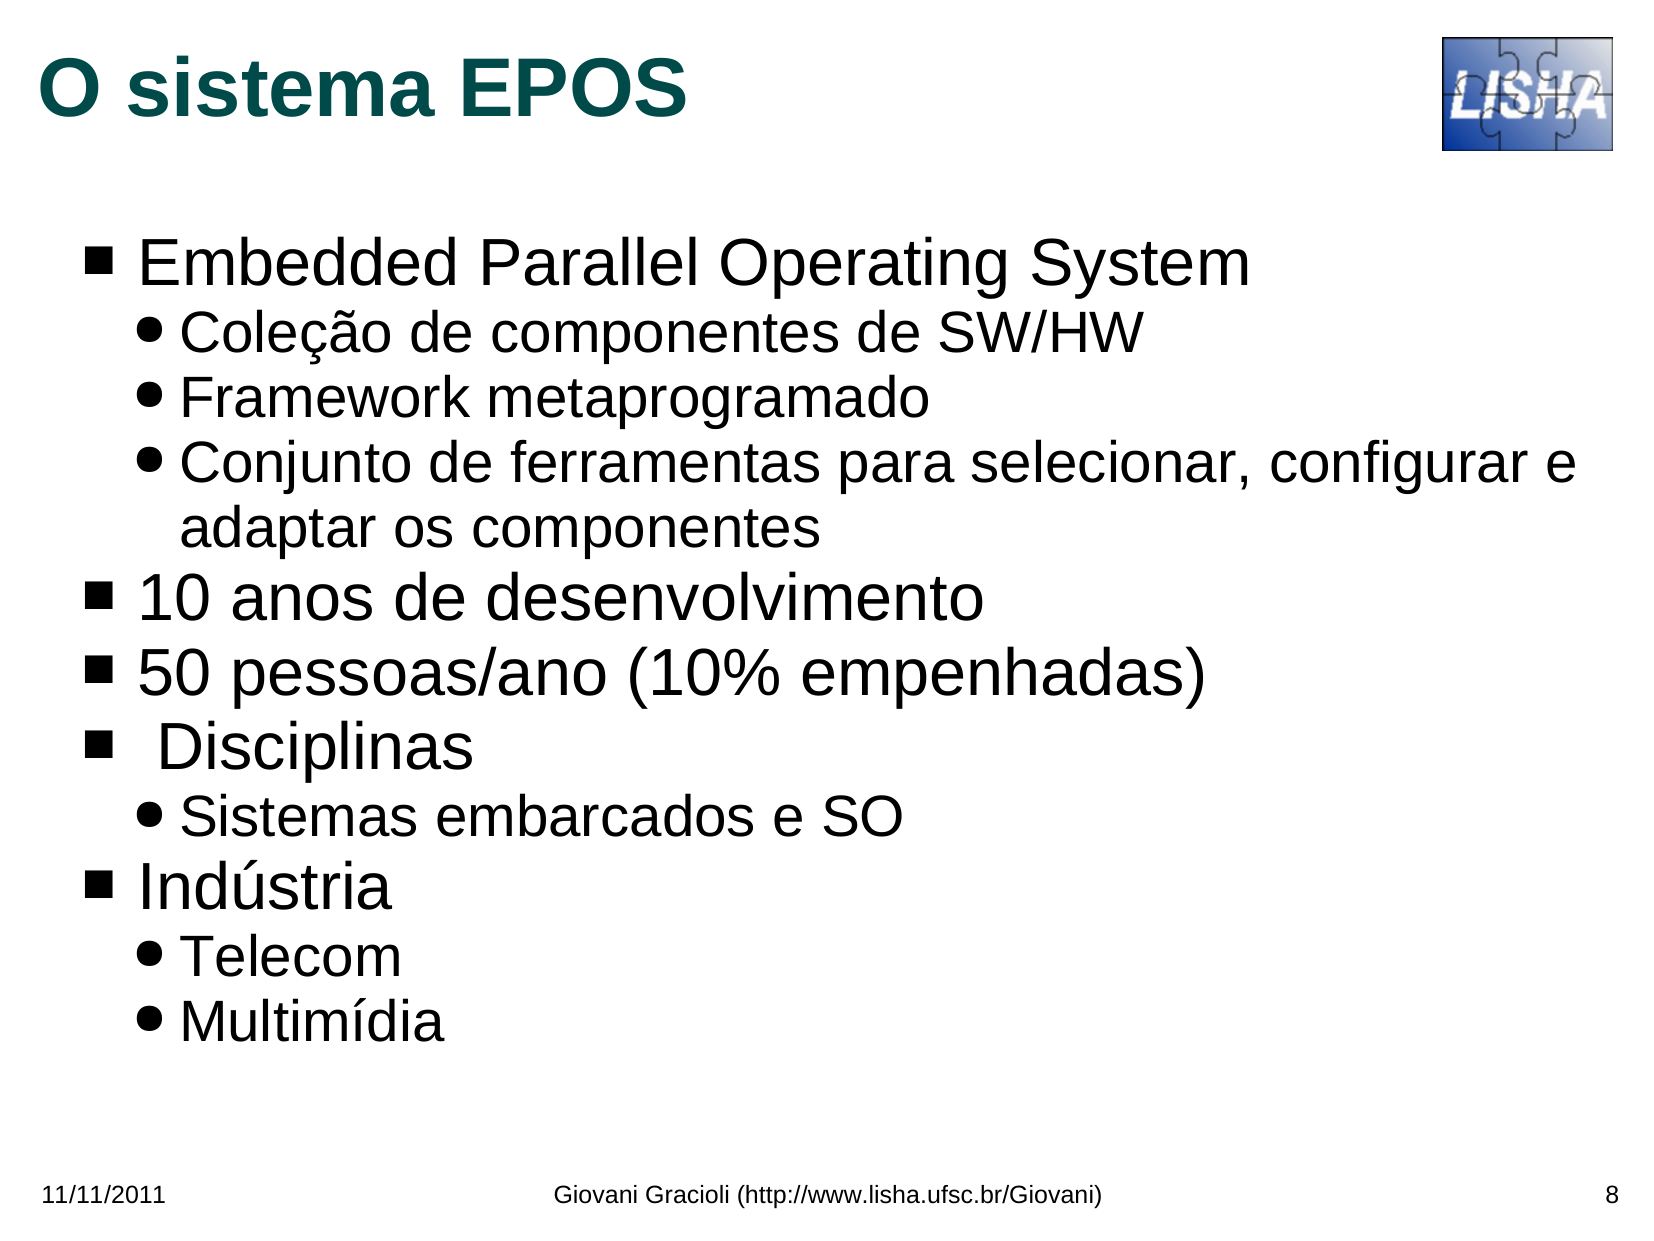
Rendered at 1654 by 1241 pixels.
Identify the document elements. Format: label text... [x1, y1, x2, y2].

title O sistema EPOS [37, 37, 1426, 151]
list Embedded Parallel Operating System Coleção de componentes de SW/HW Framework metaprogramado Conjunto de ferramentas para selecionar, configurar e adaptar os componentes 10 anos de desenvolvimento 50 pessoas/ano (10% empenhadas) Disciplinas Sistemas embarcados e SO Indústria Telecom Multimídia [37, 225, 1613, 1163]
picture [1442, 37, 1613, 151]
